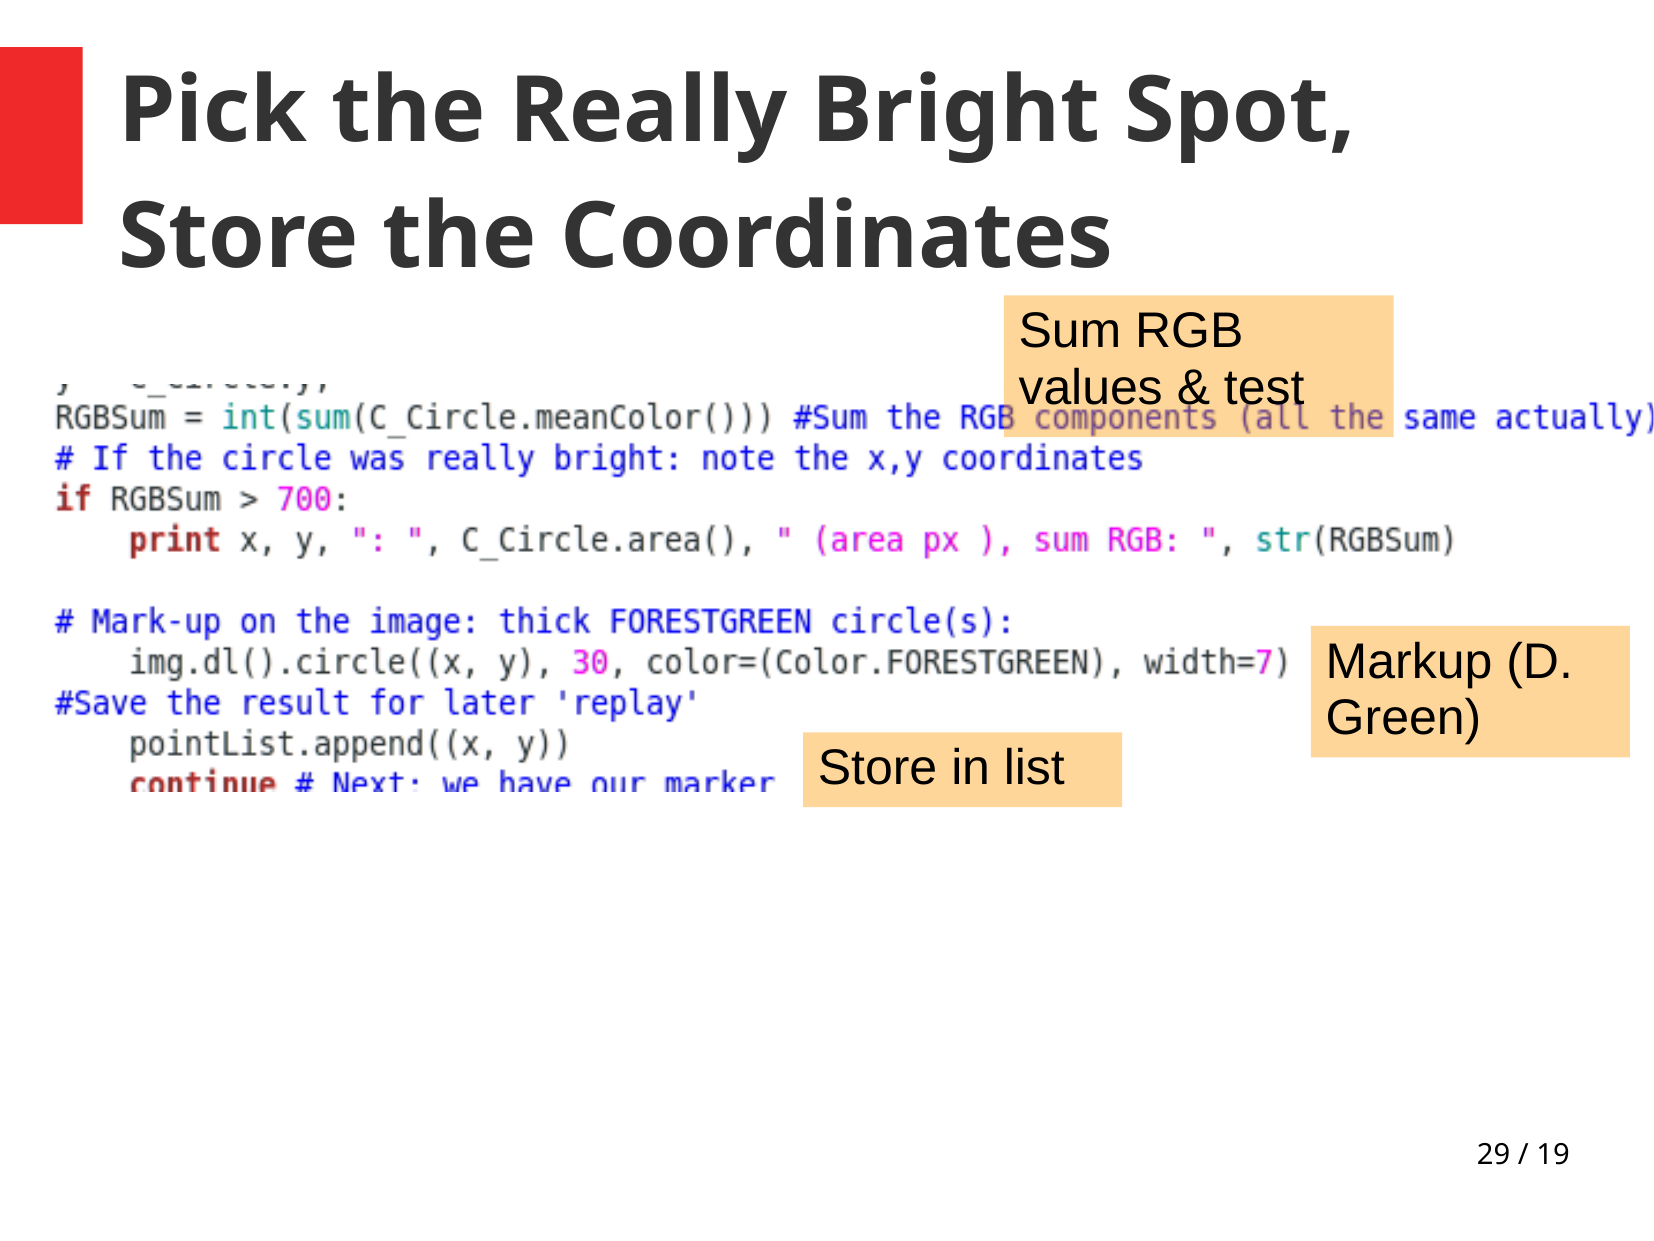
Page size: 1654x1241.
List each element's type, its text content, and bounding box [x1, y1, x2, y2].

text_box Sum RGB values & test [1003, 295, 1394, 438]
text_box Markup (D. Green) [1310, 625, 1630, 758]
text_box Store in list [803, 732, 1123, 808]
title Pick the Really Bright Spot, Store the Coordinates [118, 34, 1571, 271]
picture [35, 384, 1654, 792]
